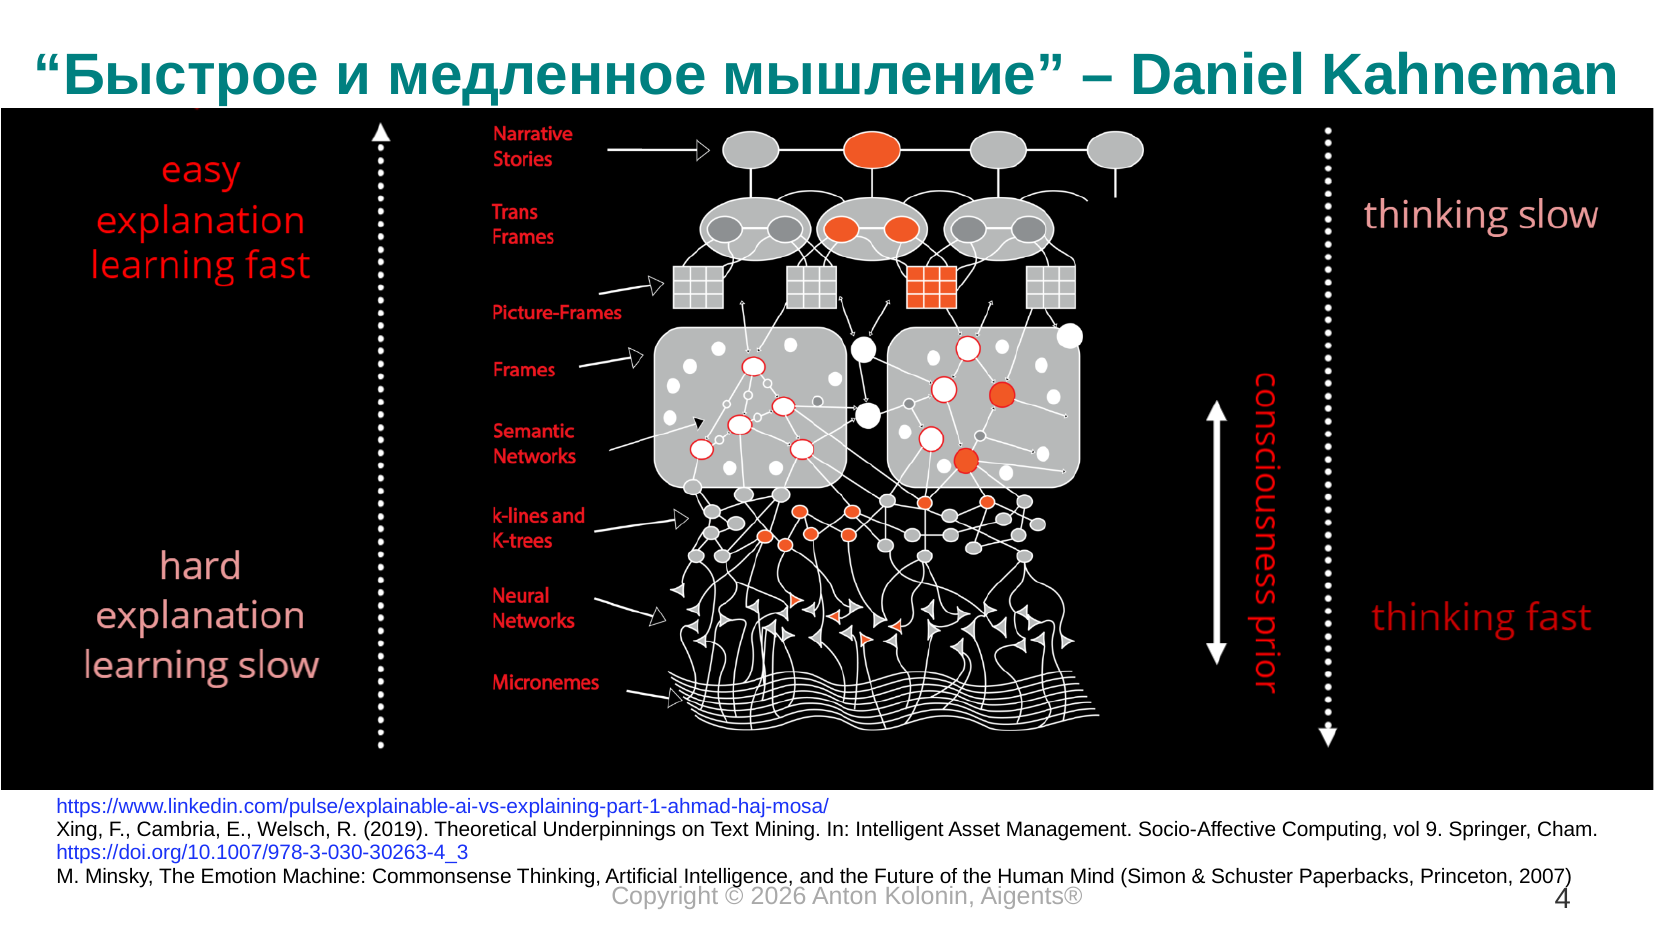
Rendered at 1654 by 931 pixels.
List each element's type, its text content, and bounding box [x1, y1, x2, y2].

picture [1, 108, 1654, 790]
text_box “Быстрое и медленное мышление” – Daniel Kahneman [0, 2, 1654, 146]
text_box https://www.linkedin.com/pulse/explainable-ai-vs-explaining-part-1-ahmad-haj-mosa/ Xing, F., Cambria, E., Welsch, R. (2019). Theoretical Underpinnings on Text Mining. In: Intelligent Asset Management. Socio-Affective Computing, vol 9. Springer, Cham. https://doi.org/10.1007/978-3-030-30263-4_3 M. Minsky, The Emotion Machine: Commonsense Thinking, Artificial Intelligence, and the Future of the Human Mind (Simon & Schuster Paperbacks, Princeton, 2007) [41, 787, 1654, 907]
